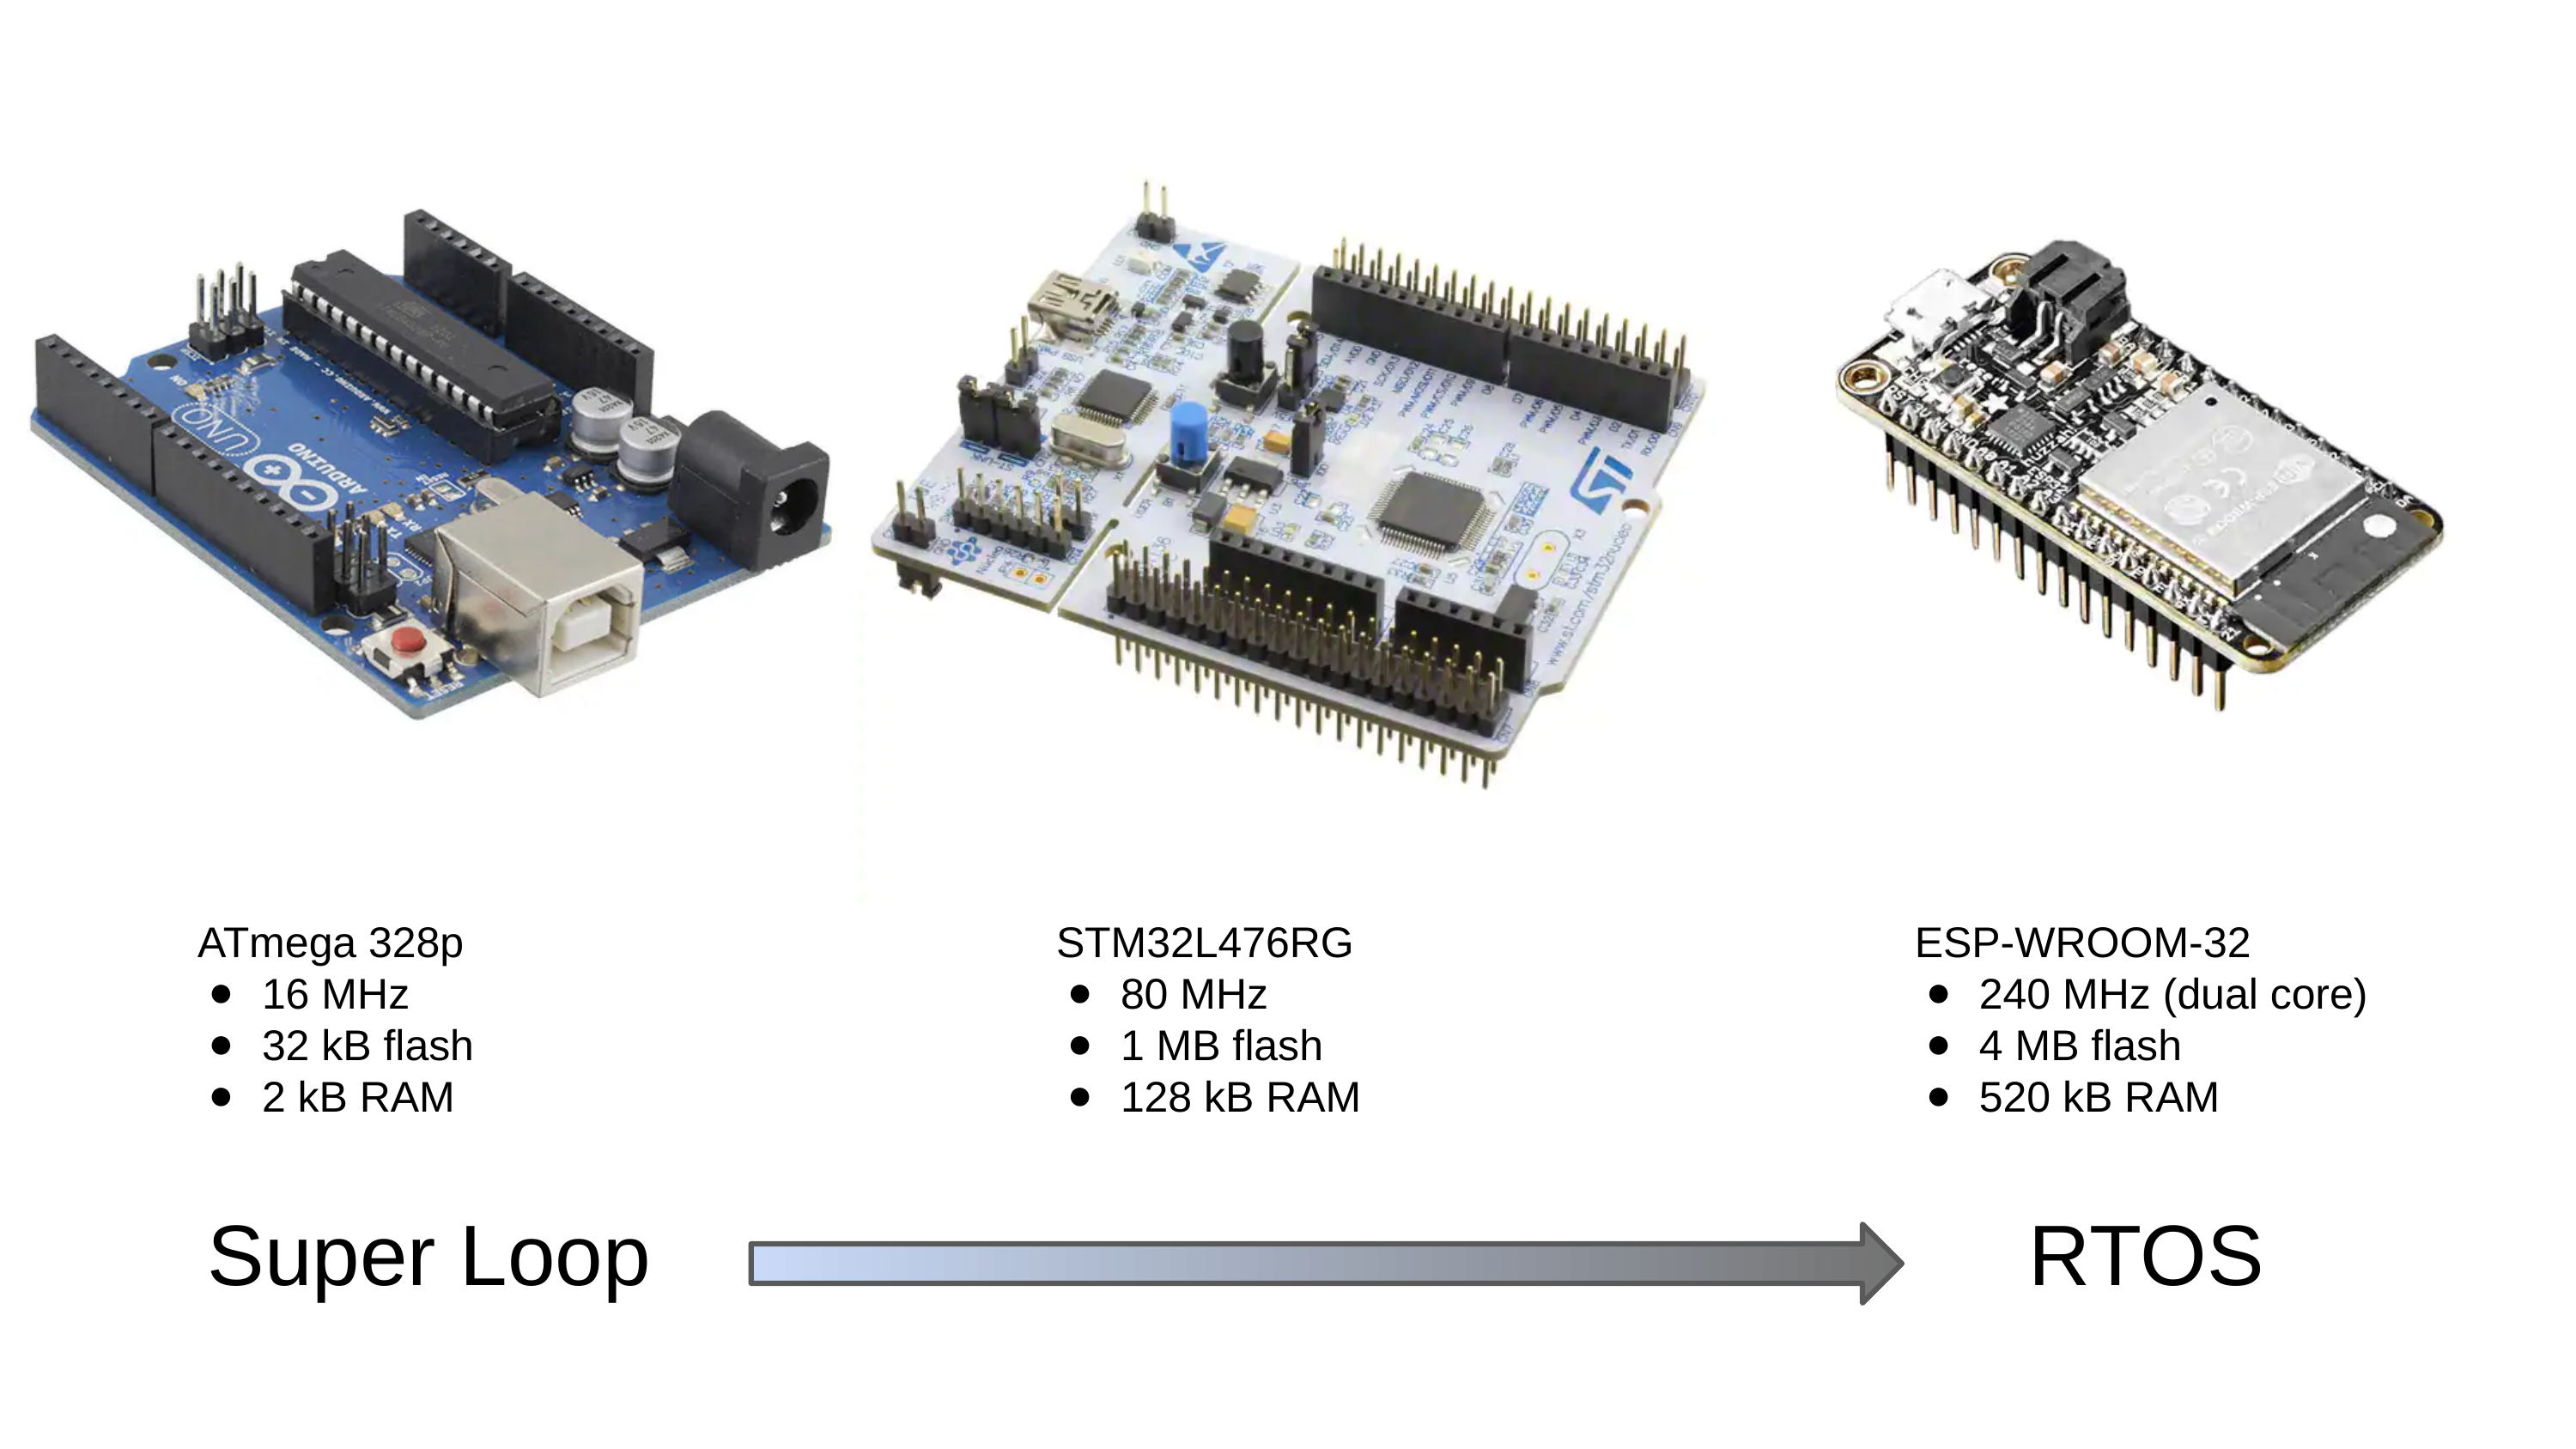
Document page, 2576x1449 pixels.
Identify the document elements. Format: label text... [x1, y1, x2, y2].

text_box [750, 1224, 1902, 1303]
text_box ESP-WROOM-32 240 MHz (dual core) 4 MB flash 520 kB RAM [1901, 901, 2391, 1151]
text_box RTOS [1753, 1151, 2540, 1351]
text_box ATmega 328p 16 MHz 32 kB flash 2 kB RAM [185, 901, 674, 1152]
text_box STM32L476RG 80 MHz 1 MB flash 128 kB RAM [1043, 901, 1533, 1152]
picture [0, 43, 2576, 902]
text_box Super Loop [36, 1151, 823, 1351]
